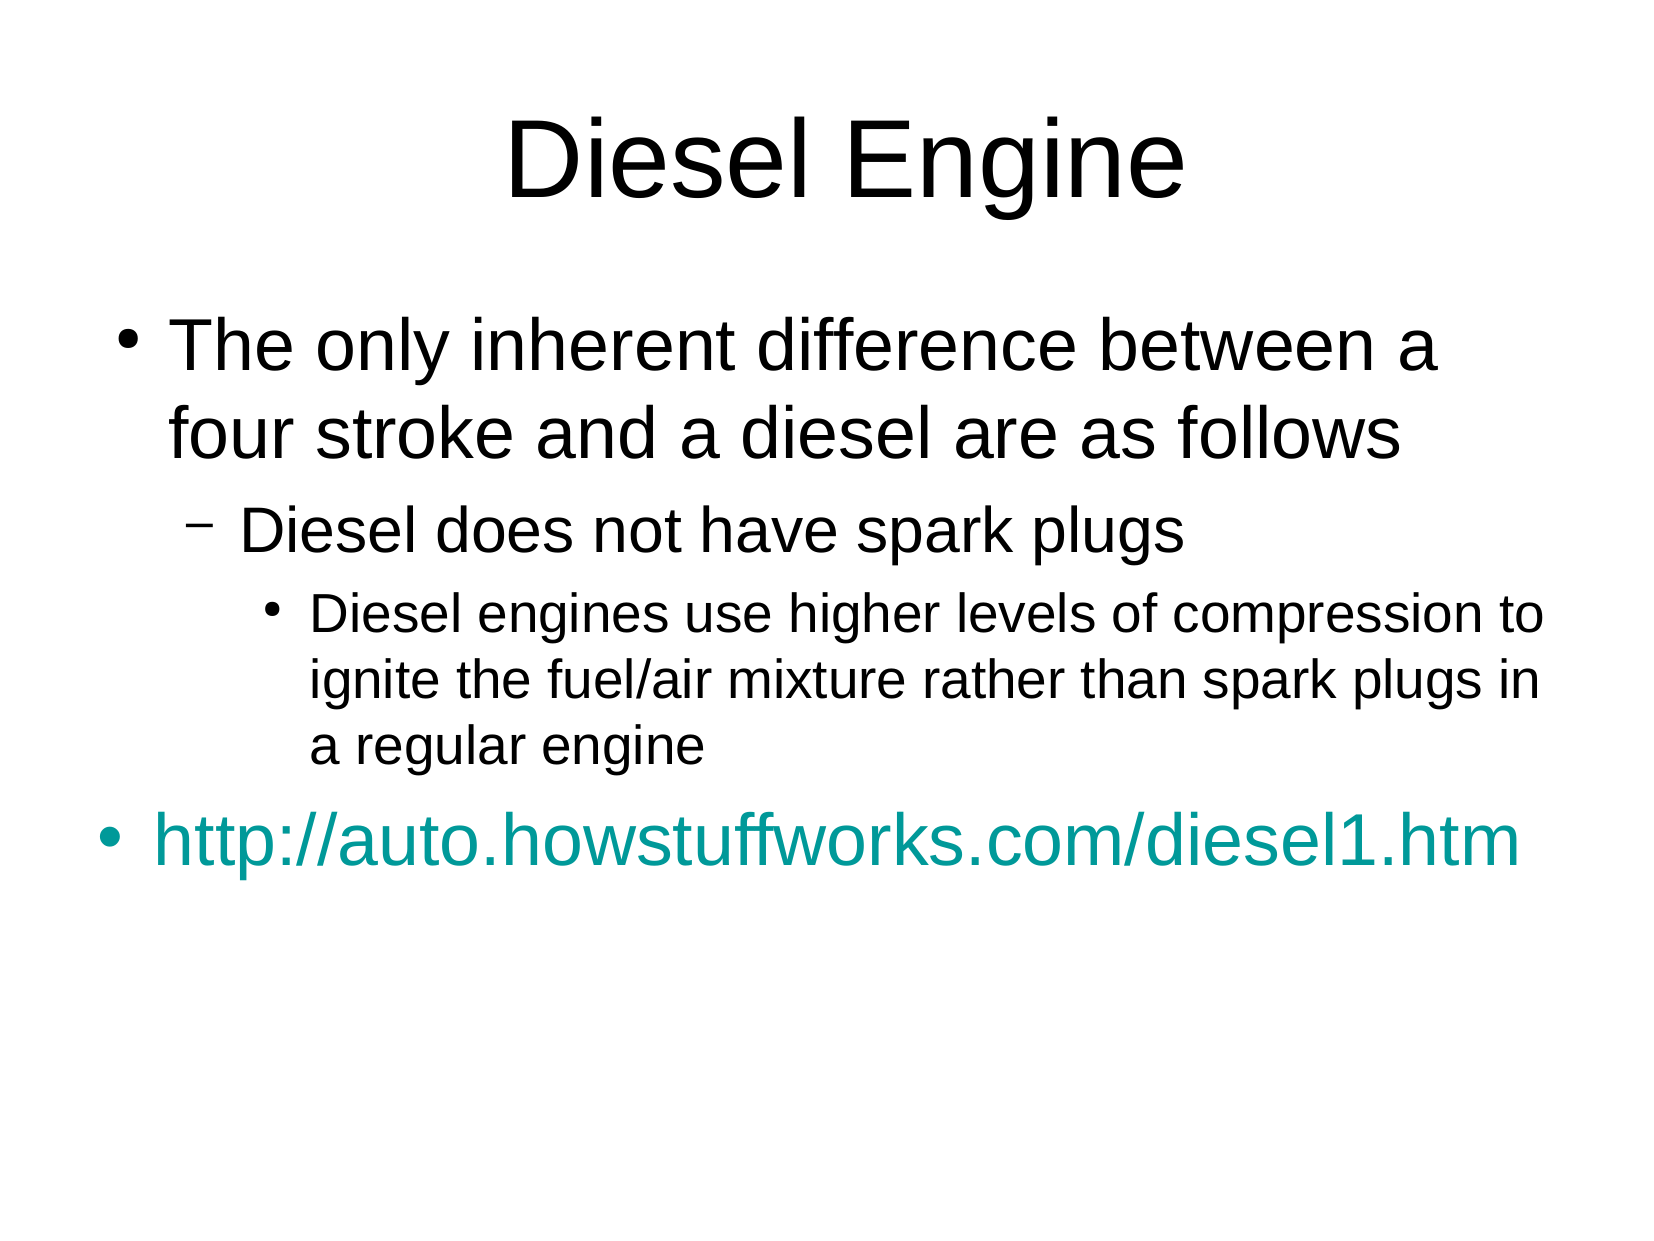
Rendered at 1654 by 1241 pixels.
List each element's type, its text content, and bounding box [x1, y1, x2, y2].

list The only inherent difference between a four stroke and a diesel are as follows Diesel does not have spark plugs Diesel engines use higher levels of compression to ignite the fuel/air mixture rather than spark plugs in a regular engine http://auto.howstuffworks.com/diesel1.htm [82, 289, 1571, 1108]
title Diesel Engine [82, 49, 1571, 257]
